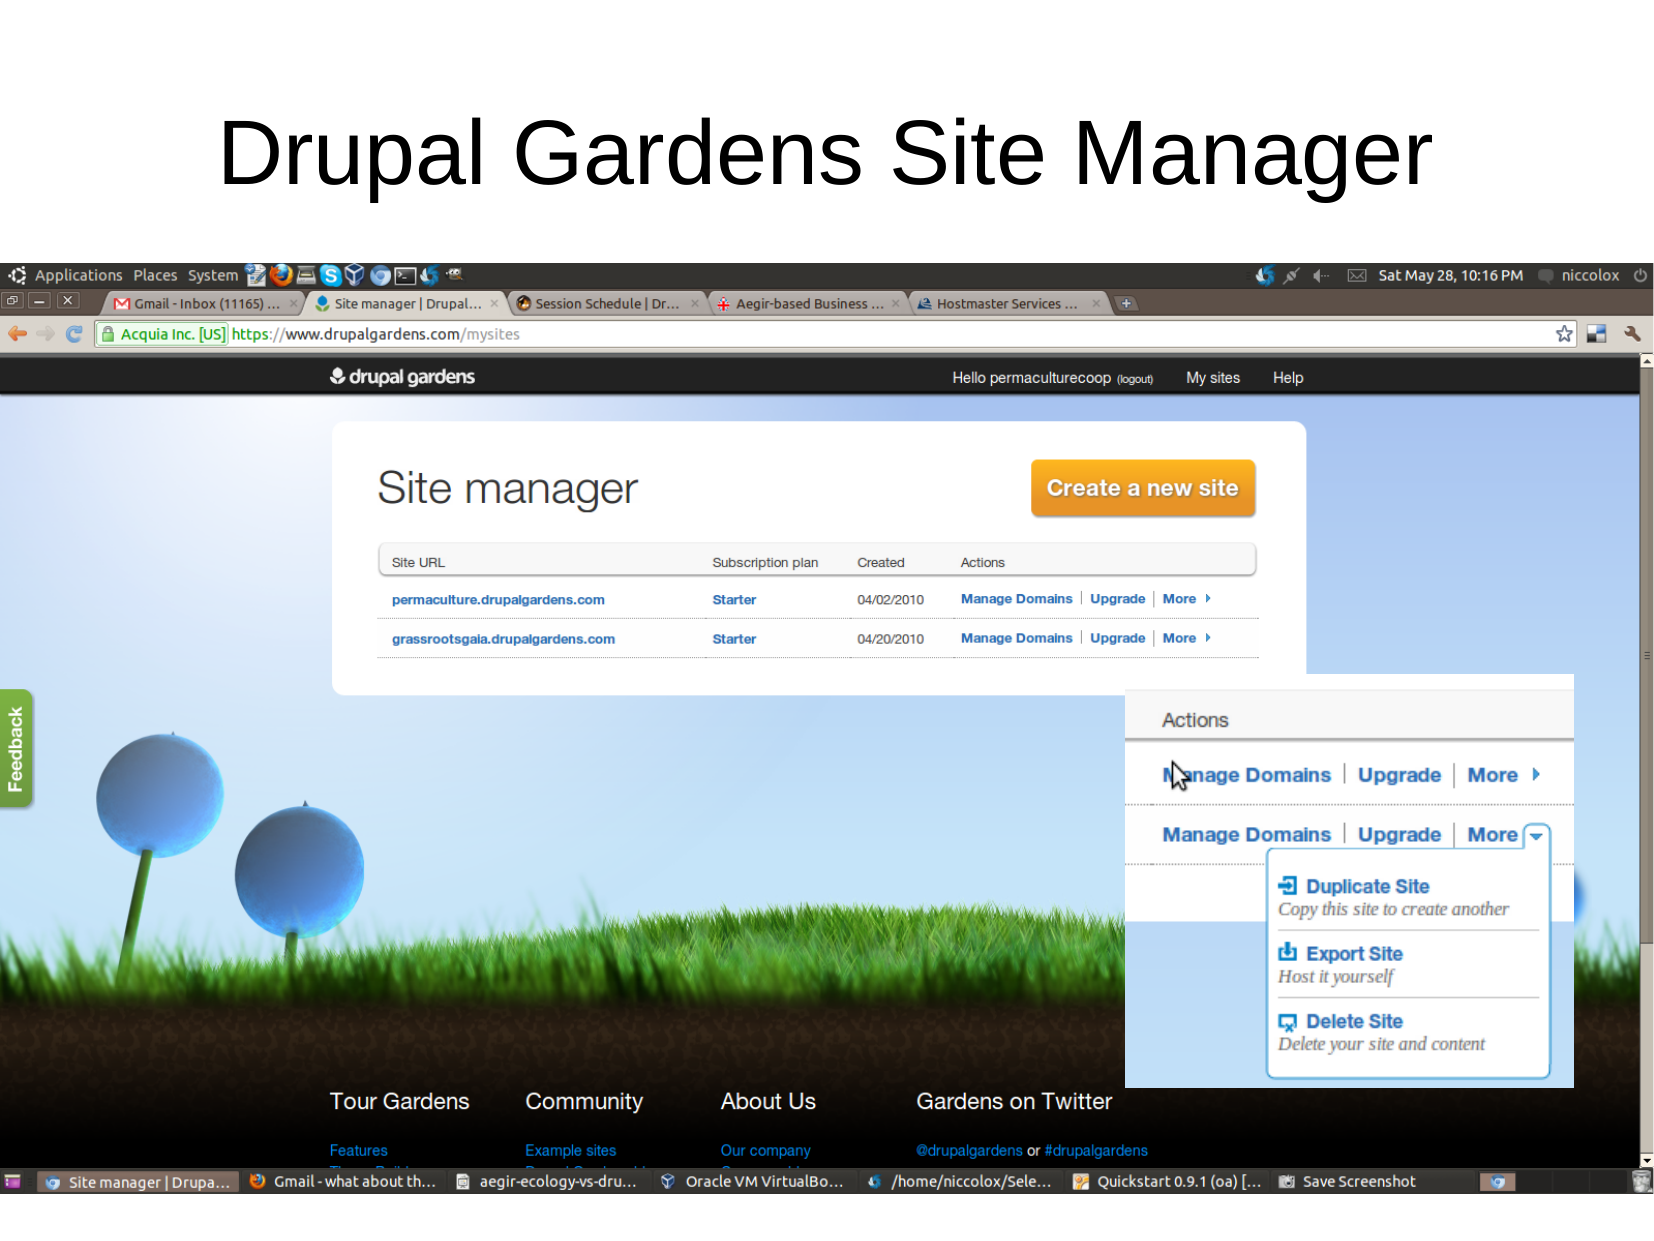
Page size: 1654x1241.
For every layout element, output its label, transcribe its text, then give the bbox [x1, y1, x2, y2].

picture [0, 263, 1654, 1194]
title Drupal Gardens Site Manager [82, 56, 1571, 250]
